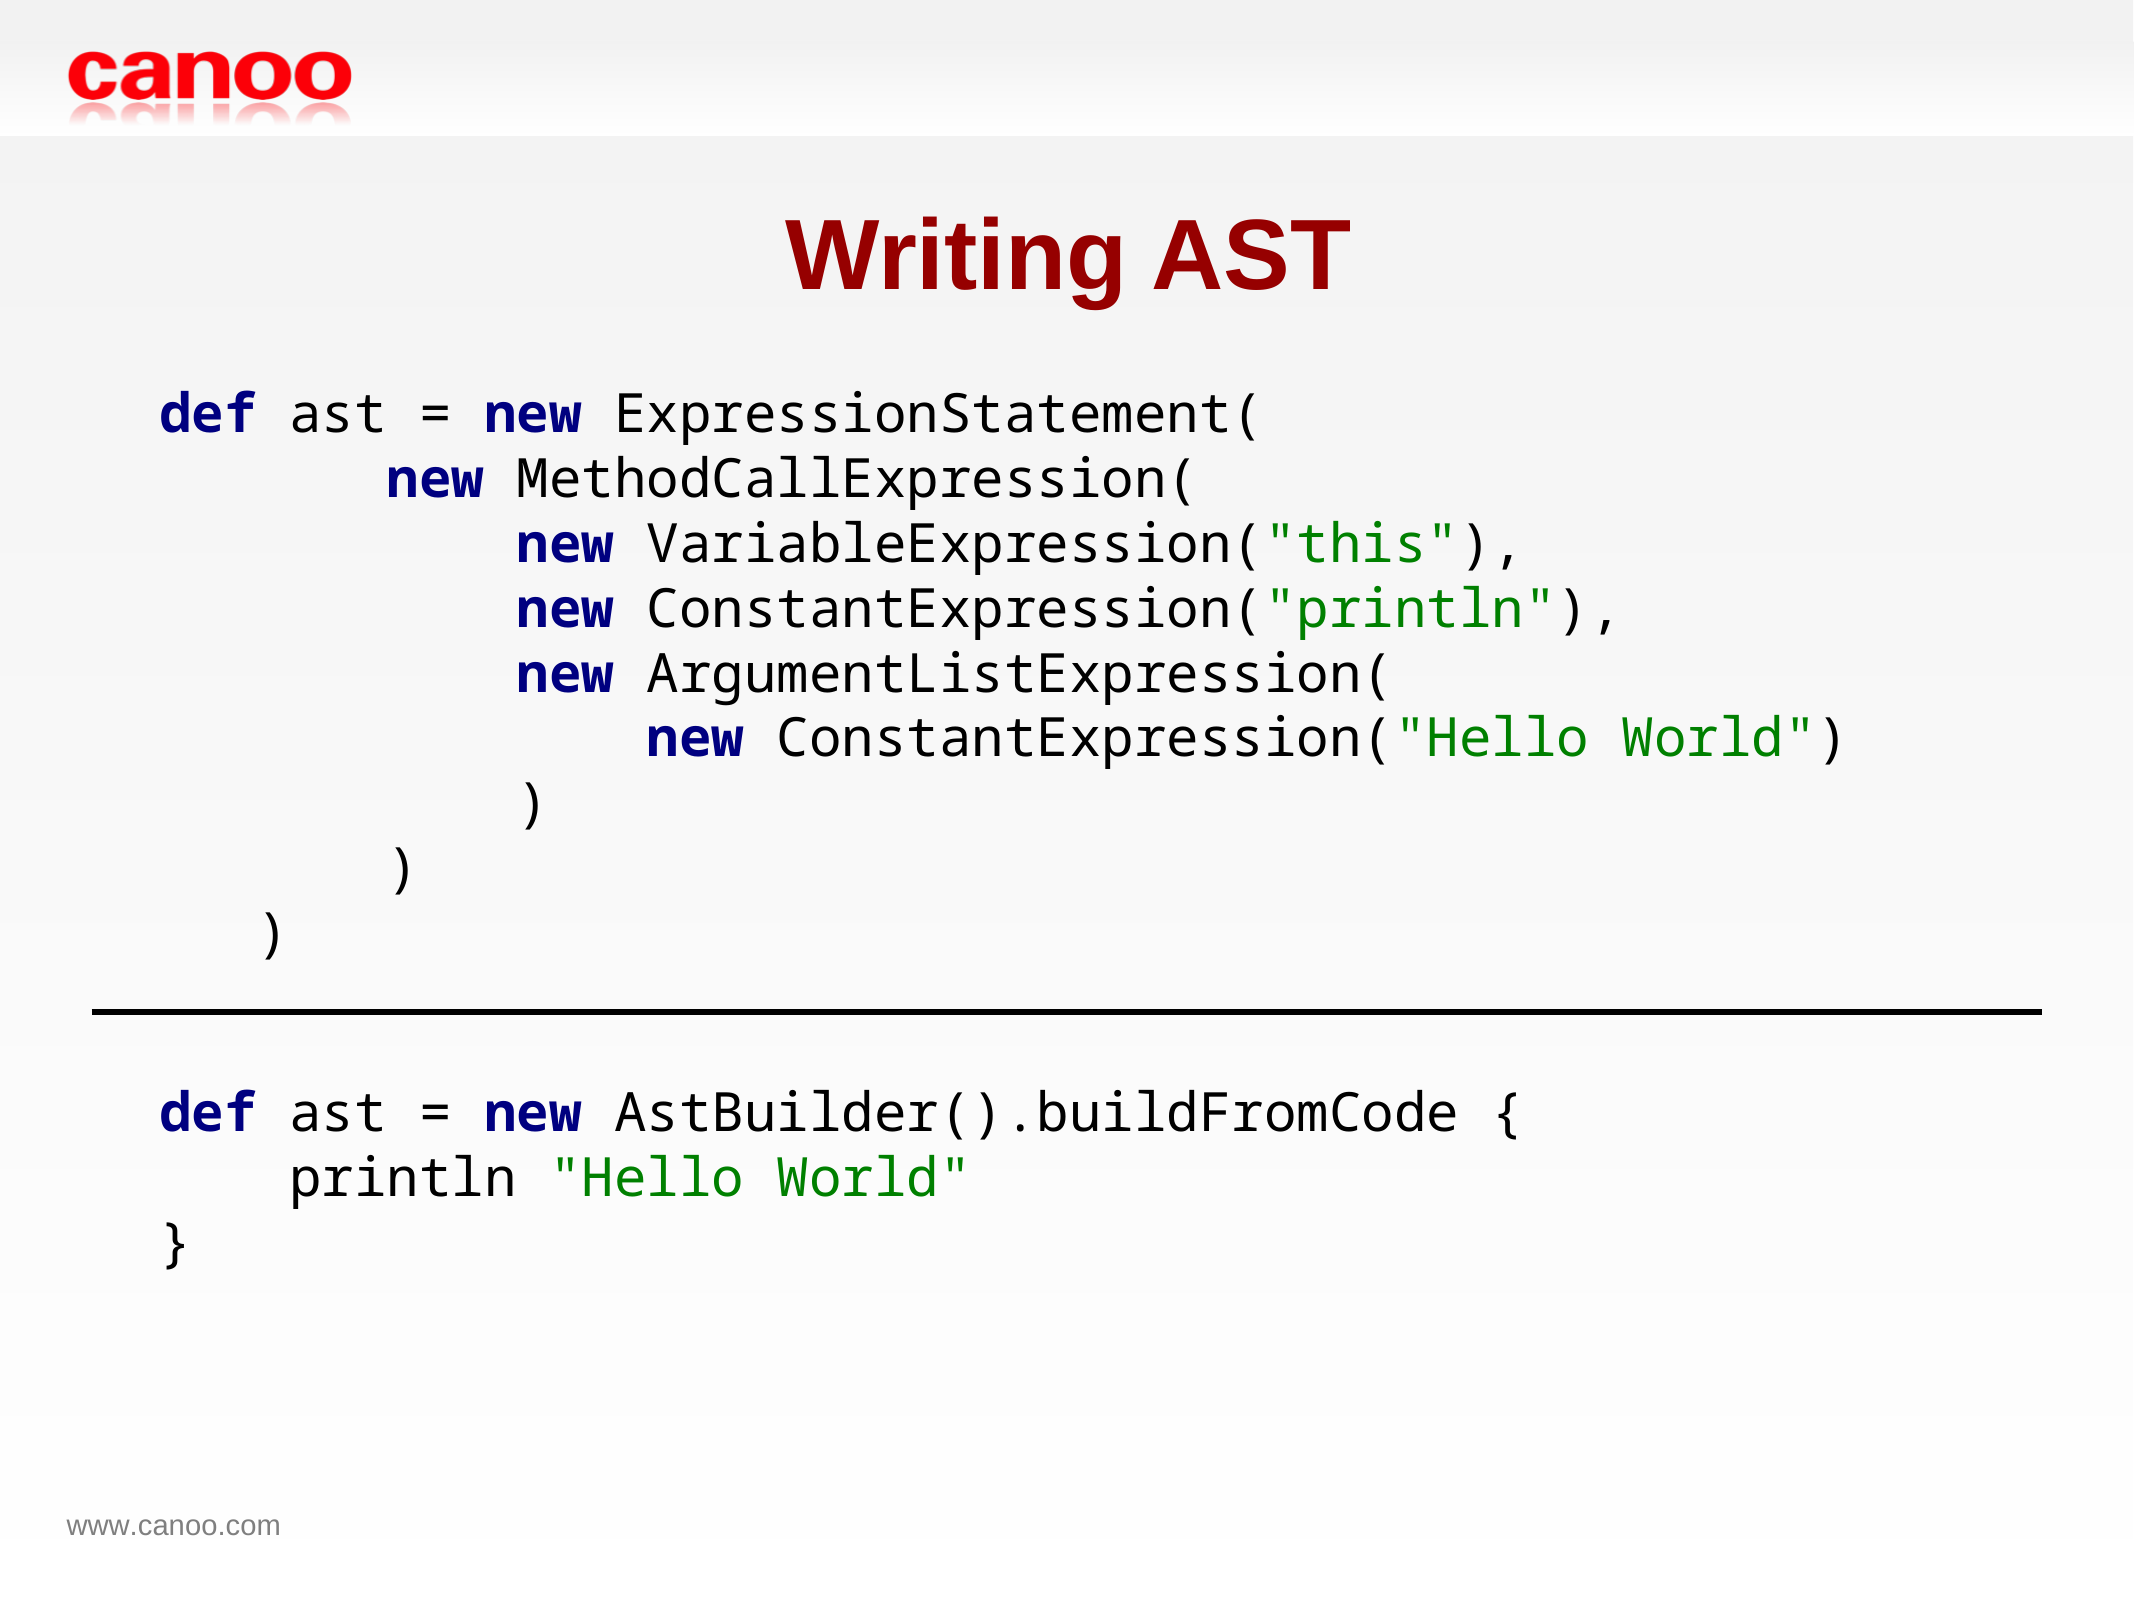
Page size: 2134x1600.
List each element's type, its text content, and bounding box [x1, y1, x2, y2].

text_box def ast = new ExpressionStatement( new MethodCallExpression( new VariableExpression("this"), new ConstantExpression("println"), new ArgumentListExpression( new ConstantExpression("Hello World") ) ) ) def ast = new AstBuilder().buildFromCode { println "Hello World" } [144, 370, 1989, 1501]
picture [65, 48, 353, 154]
title Writing AST [62, 180, 2076, 318]
